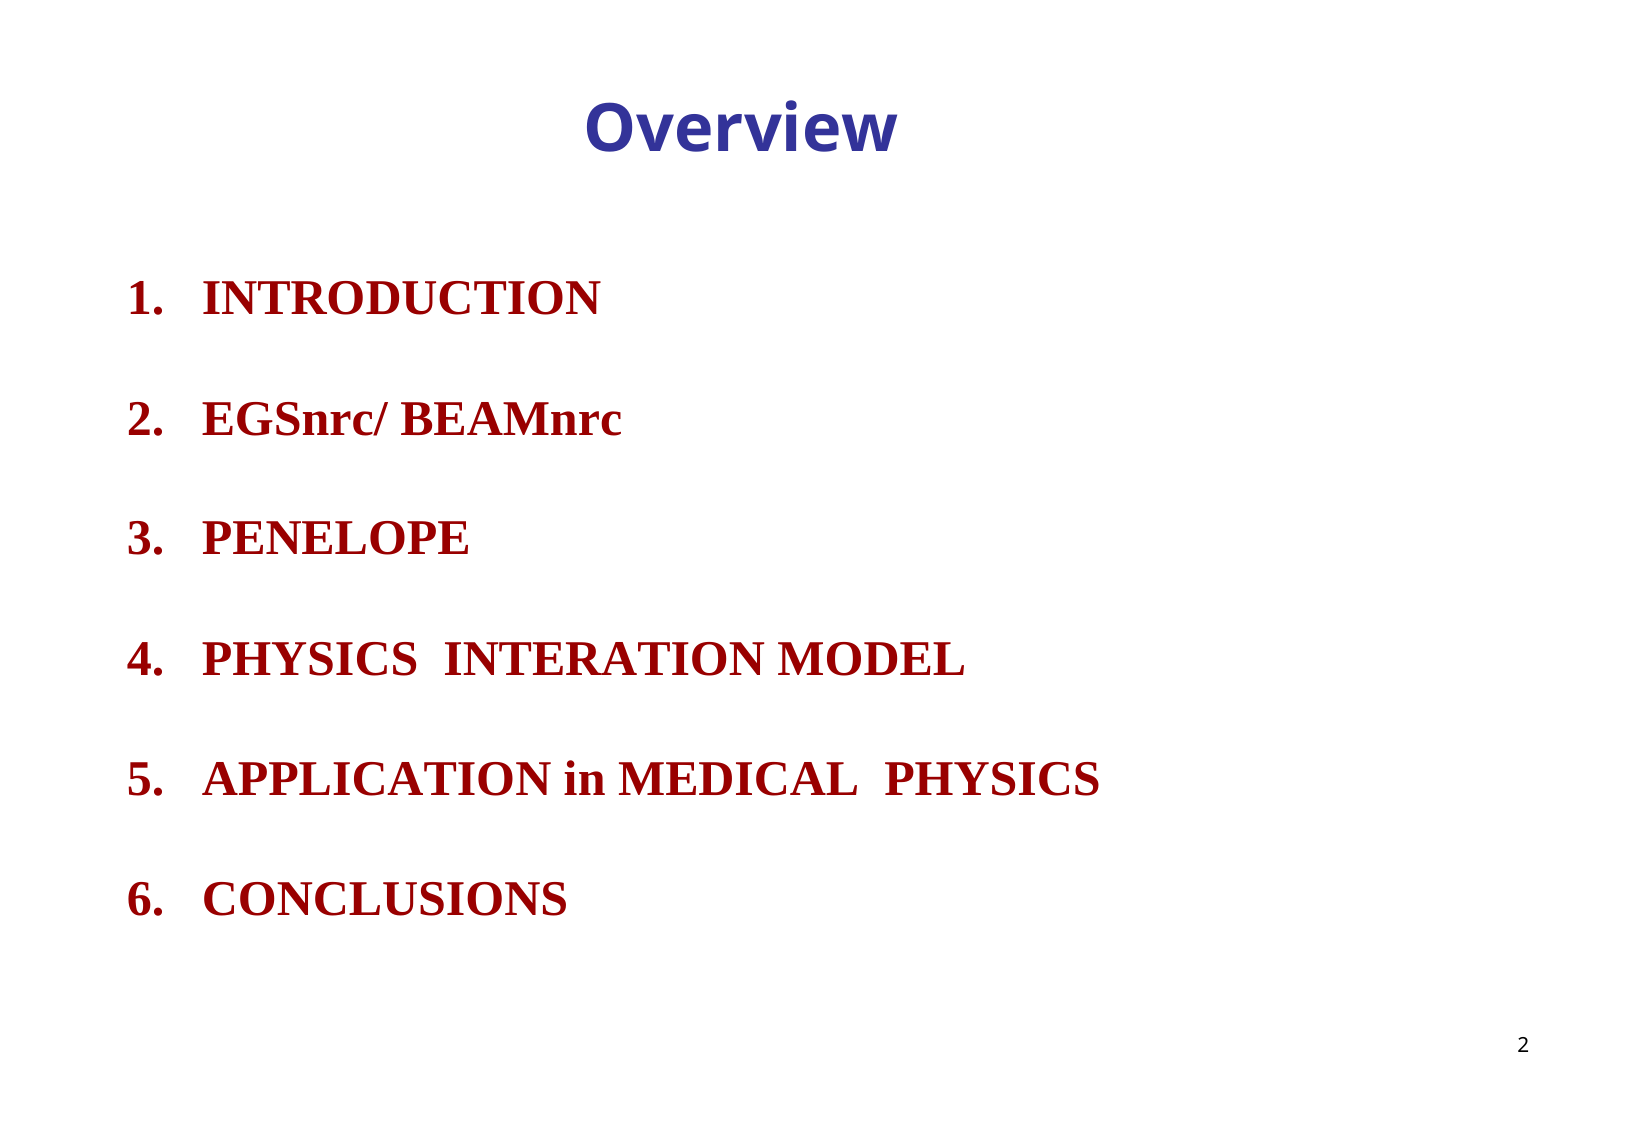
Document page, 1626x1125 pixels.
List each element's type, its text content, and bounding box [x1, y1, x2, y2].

text_box INTRODUCTION EGSnrc/ BEAMnrc PENELOPE PHYSICS INTERATION MODEL APPLICATION in MEDICAL PHYSICS CONCLUSIONS [112, 257, 1415, 933]
text_box Overview [41, 82, 1442, 173]
